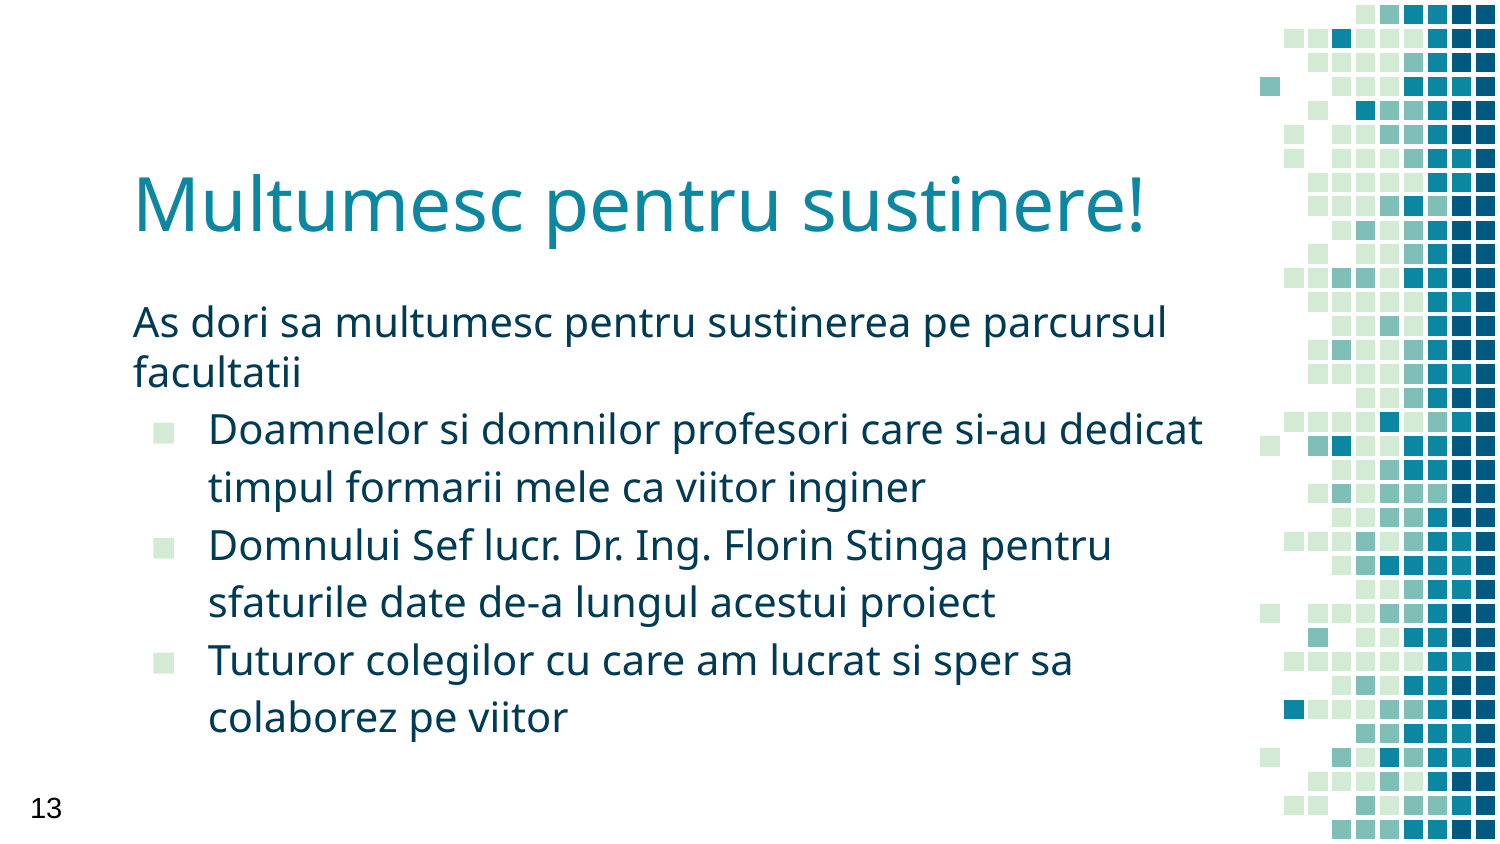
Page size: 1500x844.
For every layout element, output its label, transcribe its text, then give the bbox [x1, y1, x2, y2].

slide_number <number> [15, 774, 105, 839]
list As dori sa multumesc pentru sustinerea pe parcursul facultatii Doamnelor si domnilor profesori care si-au dedicat timpul formarii mele ca viitor inginer Domnului Sef lucr. Dr. Ing. Florin Stinga pentru sfaturile date de-a lungul acestui proiect Tuturor colegilor cu care am lucrat si sper sa colaborez pe viitor [117, 280, 1227, 770]
title Multumesc pentru sustinere! [117, 121, 1227, 262]
